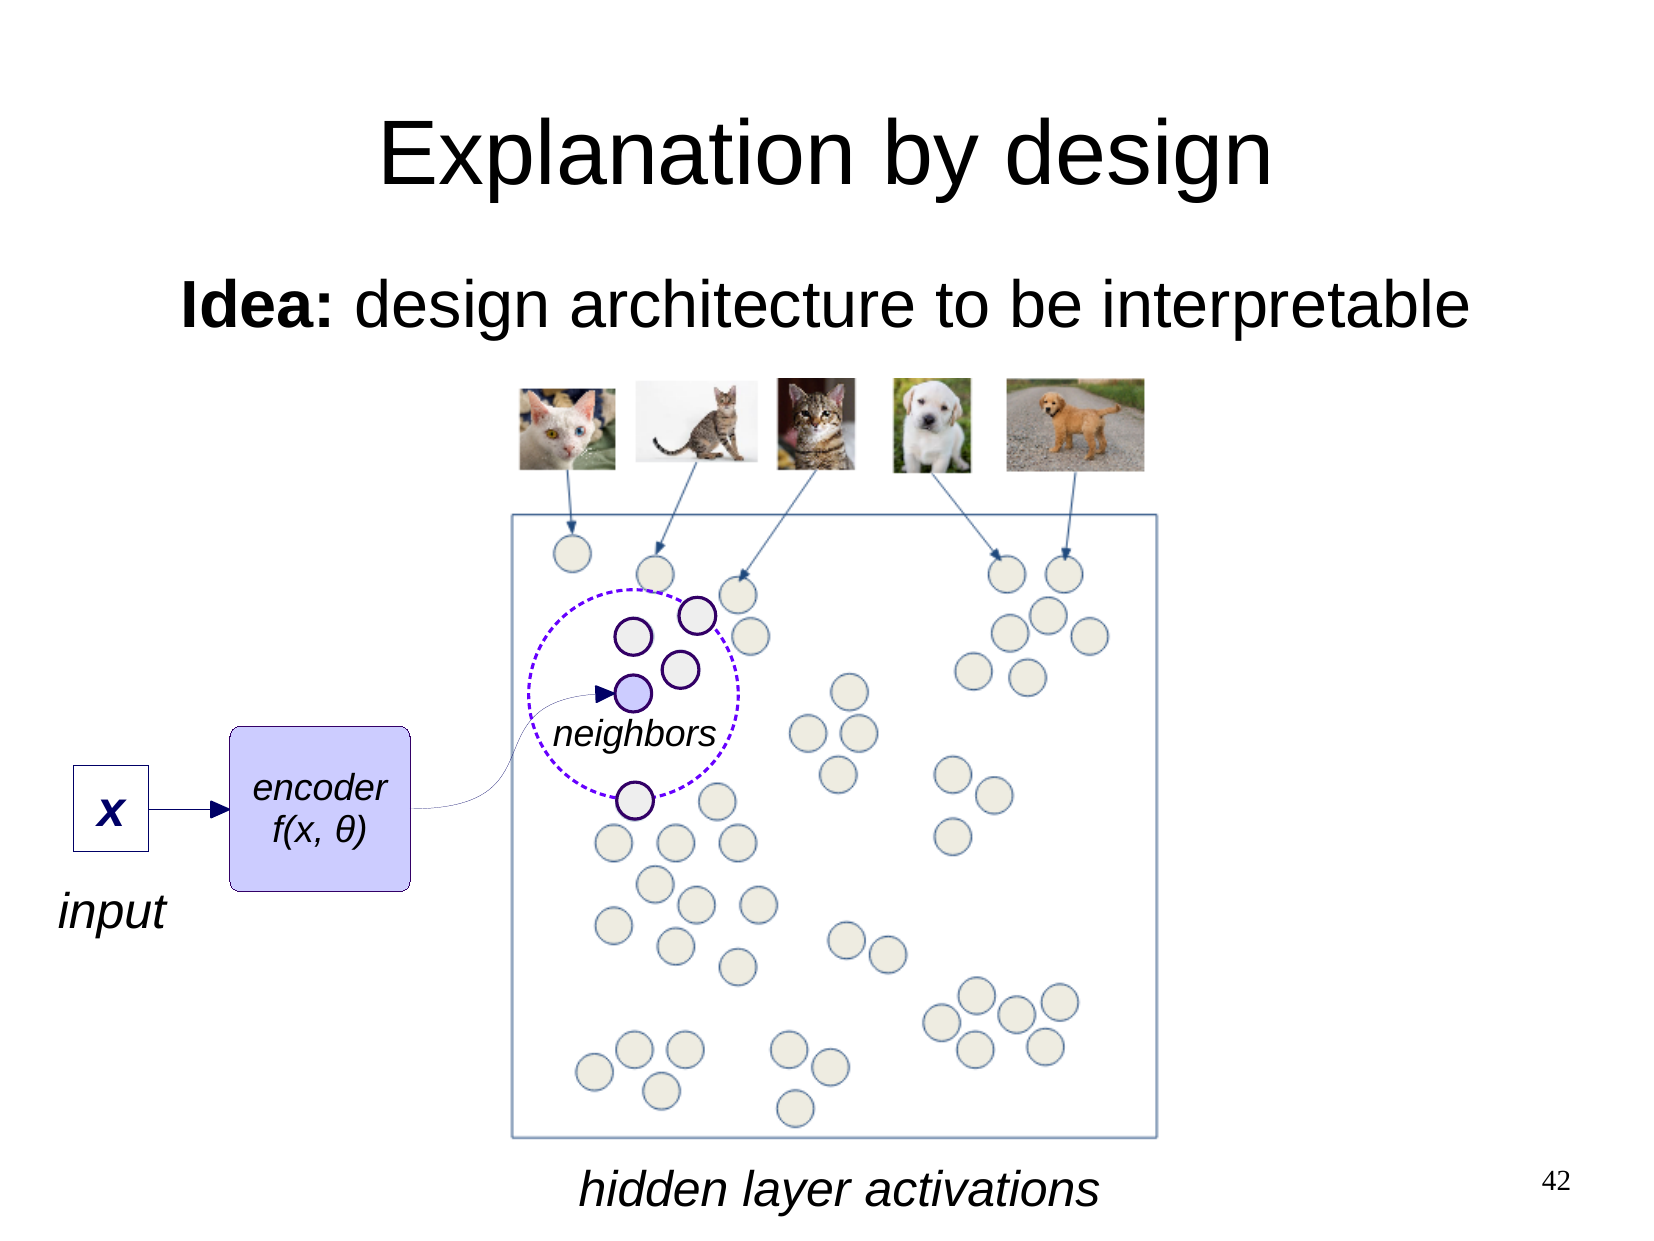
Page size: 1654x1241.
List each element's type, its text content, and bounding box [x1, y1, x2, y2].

text_box hidden layer activations [412, 1114, 1268, 1241]
text_box input [57, 836, 177, 986]
text_box [616, 782, 654, 820]
subtitle Idea: design architecture to be interpretable [82, 254, 1571, 355]
text_box neighbors [537, 704, 733, 804]
text_box [528, 589, 739, 736]
text_box encoder f(x, θ) [229, 726, 411, 892]
picture [503, 378, 1165, 1144]
text_box x [73, 765, 149, 836]
title Explanation by design [82, 49, 1571, 254]
